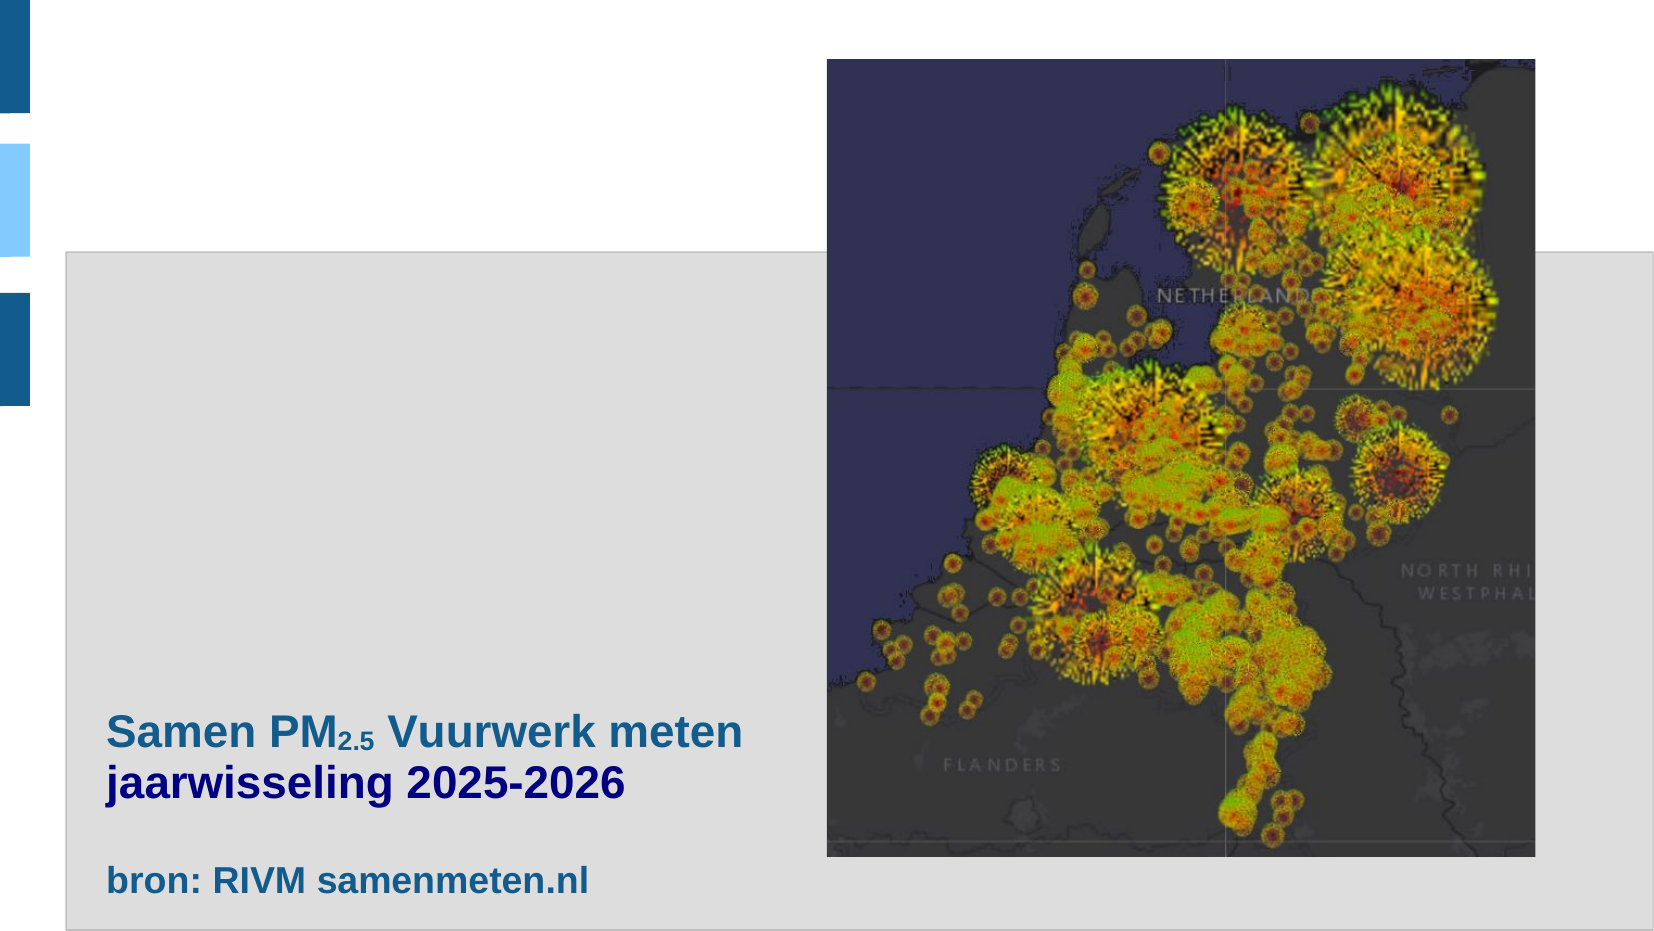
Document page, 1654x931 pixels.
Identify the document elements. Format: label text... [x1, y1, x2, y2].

picture [826, 59, 1536, 857]
title Samen PM2.5 Vuurwerk meten jaarwisseling 2025-2026 bron: RIVM samenmeten.nl [106, 679, 815, 928]
